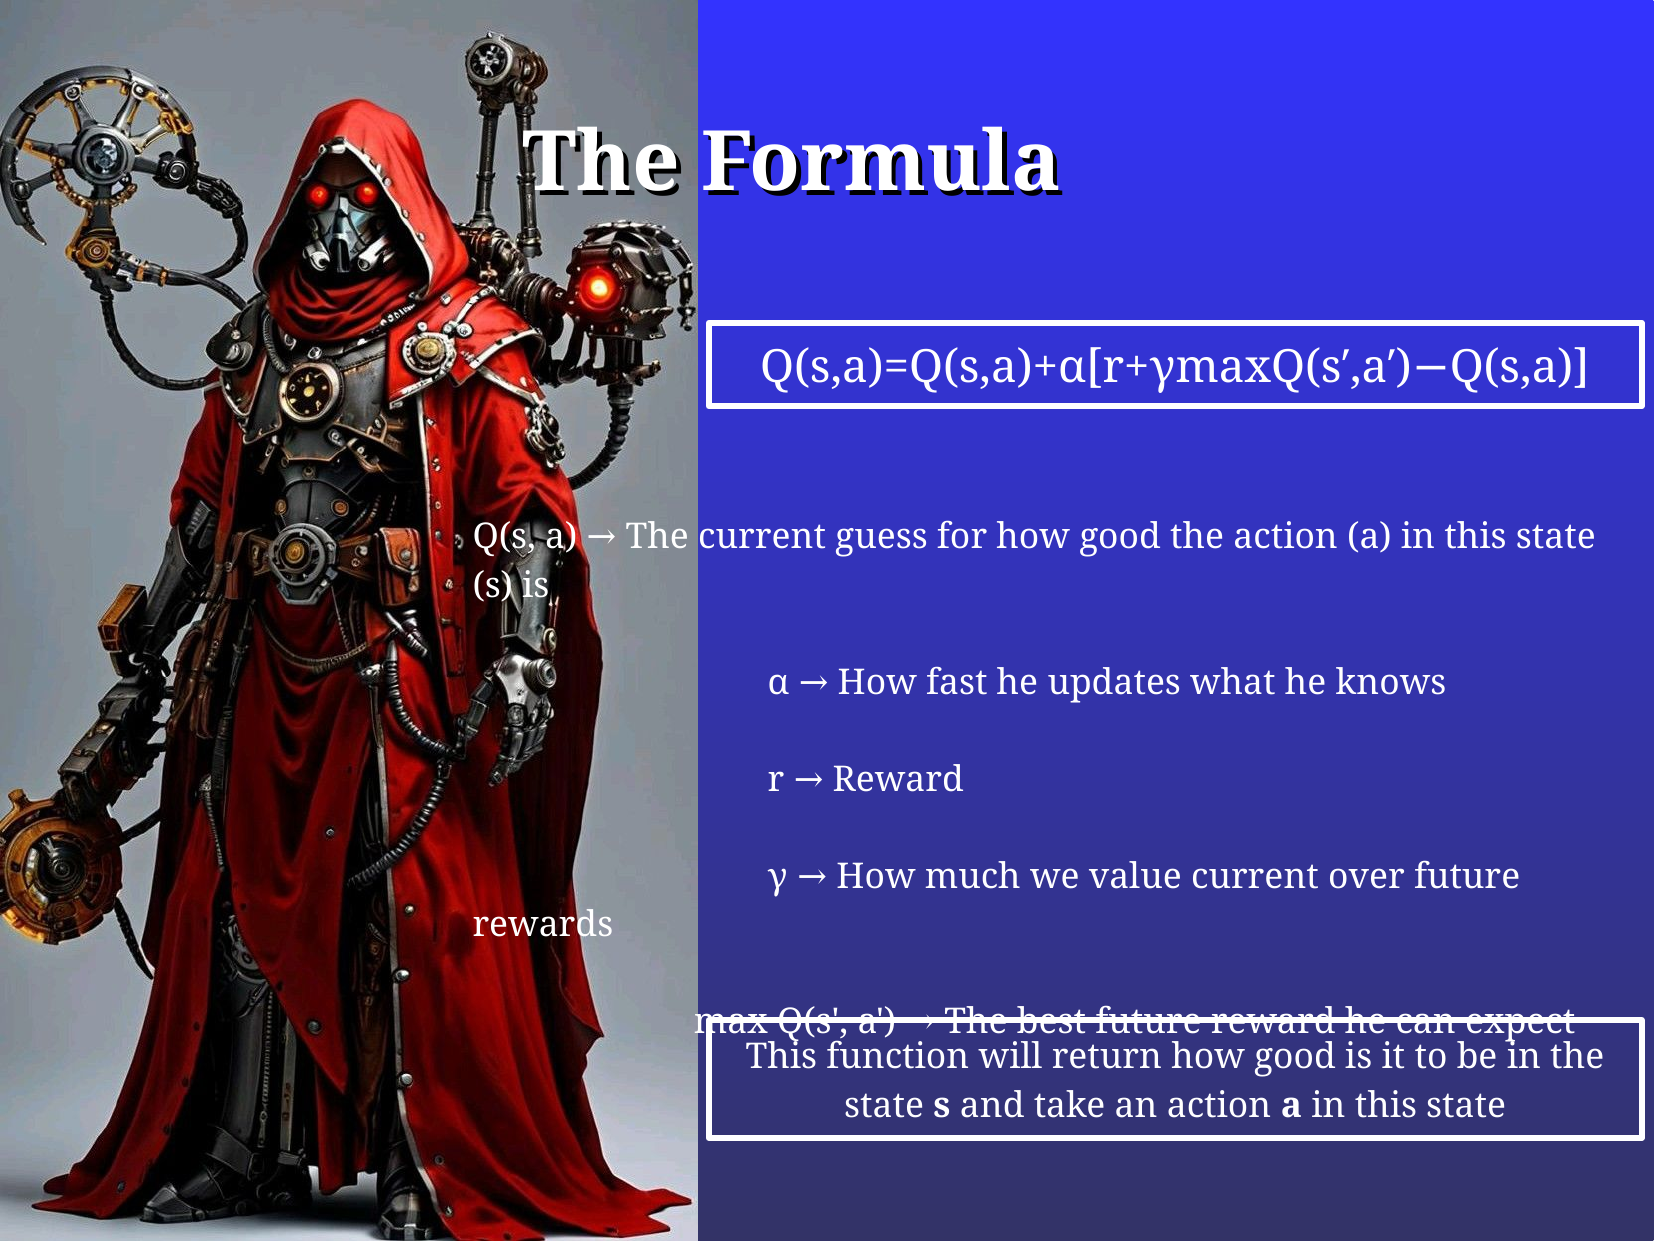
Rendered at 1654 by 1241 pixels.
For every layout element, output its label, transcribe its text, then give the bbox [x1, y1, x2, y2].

text_box Q(s,a)=Q(s,a)+α[r+γmaxQ(s′,a′)−Q(s,a)] [708, 322, 1642, 396]
text_box The Formula [507, 94, 1654, 228]
text_box Q(s, a) → The current guess for how good the action (a) in this state (s) is α → How fast he updates what he knows r → Reward γ → How much we value current over future rewards max Q(s', a') → The best future reward he can expect [460, 498, 1630, 957]
picture [0, 0, 698, 1241]
text_box This function will return how good is it to be in the state s and take an action a in this state [708, 1020, 1642, 1123]
